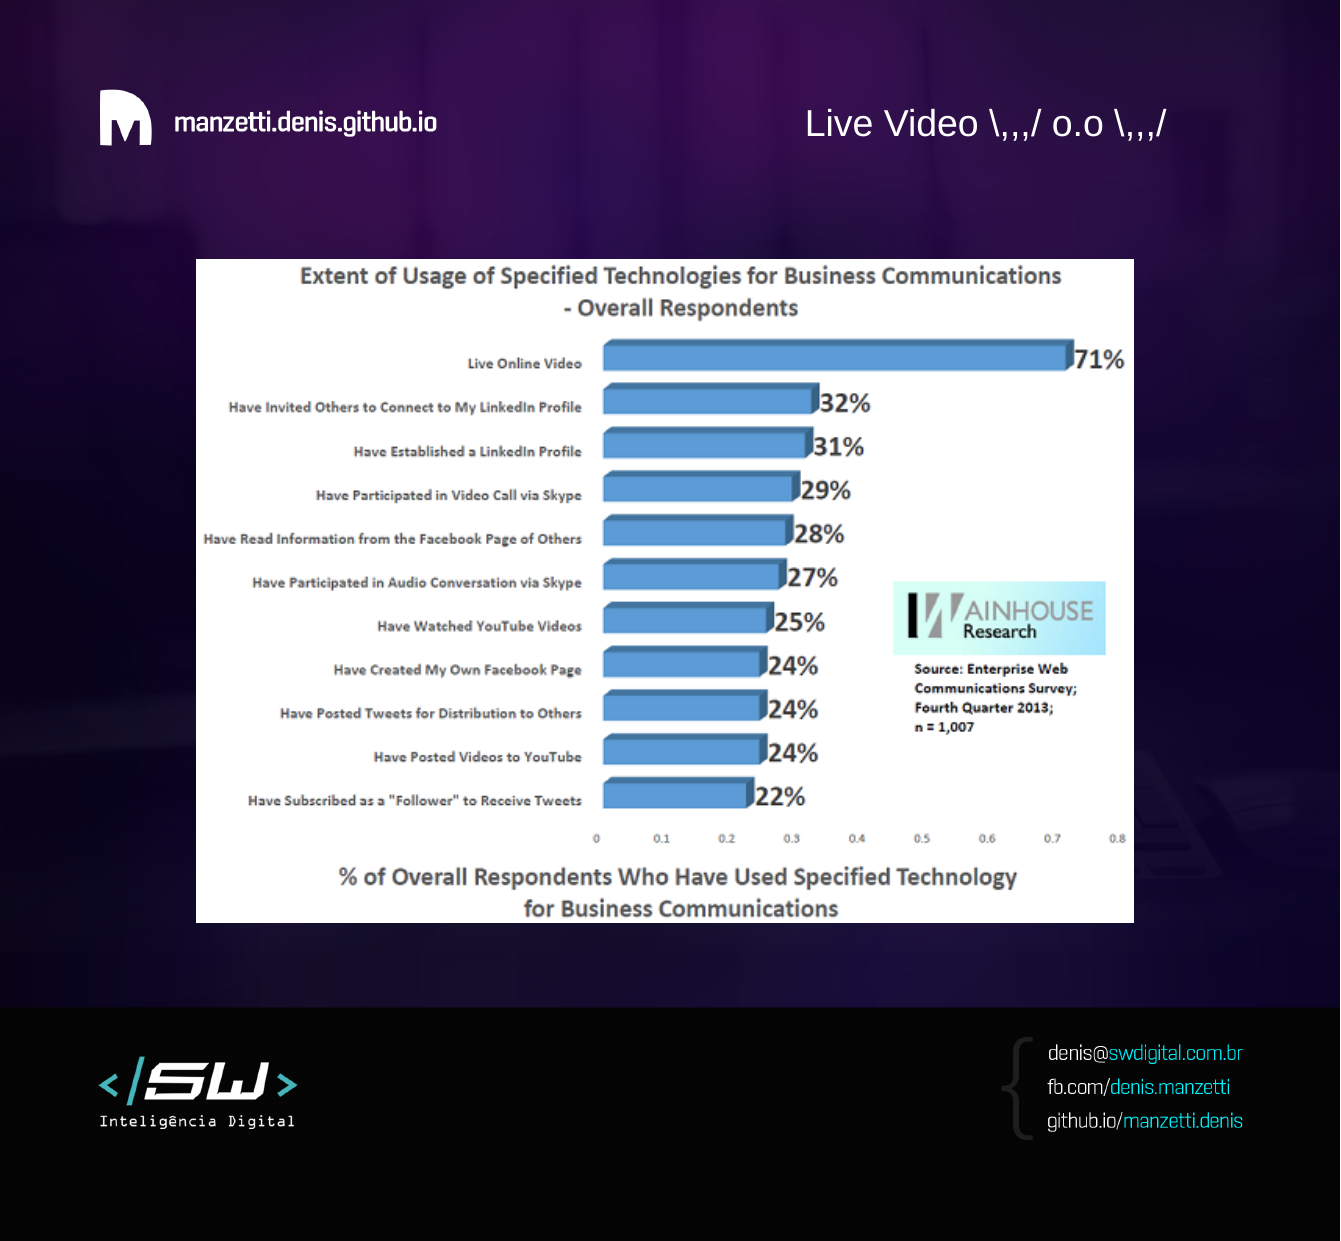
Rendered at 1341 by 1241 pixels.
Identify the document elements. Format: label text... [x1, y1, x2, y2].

picture [0, 0, 1340, 1241]
text_box Live Video \,,,/ o.o \,,,/ [708, 94, 1264, 194]
